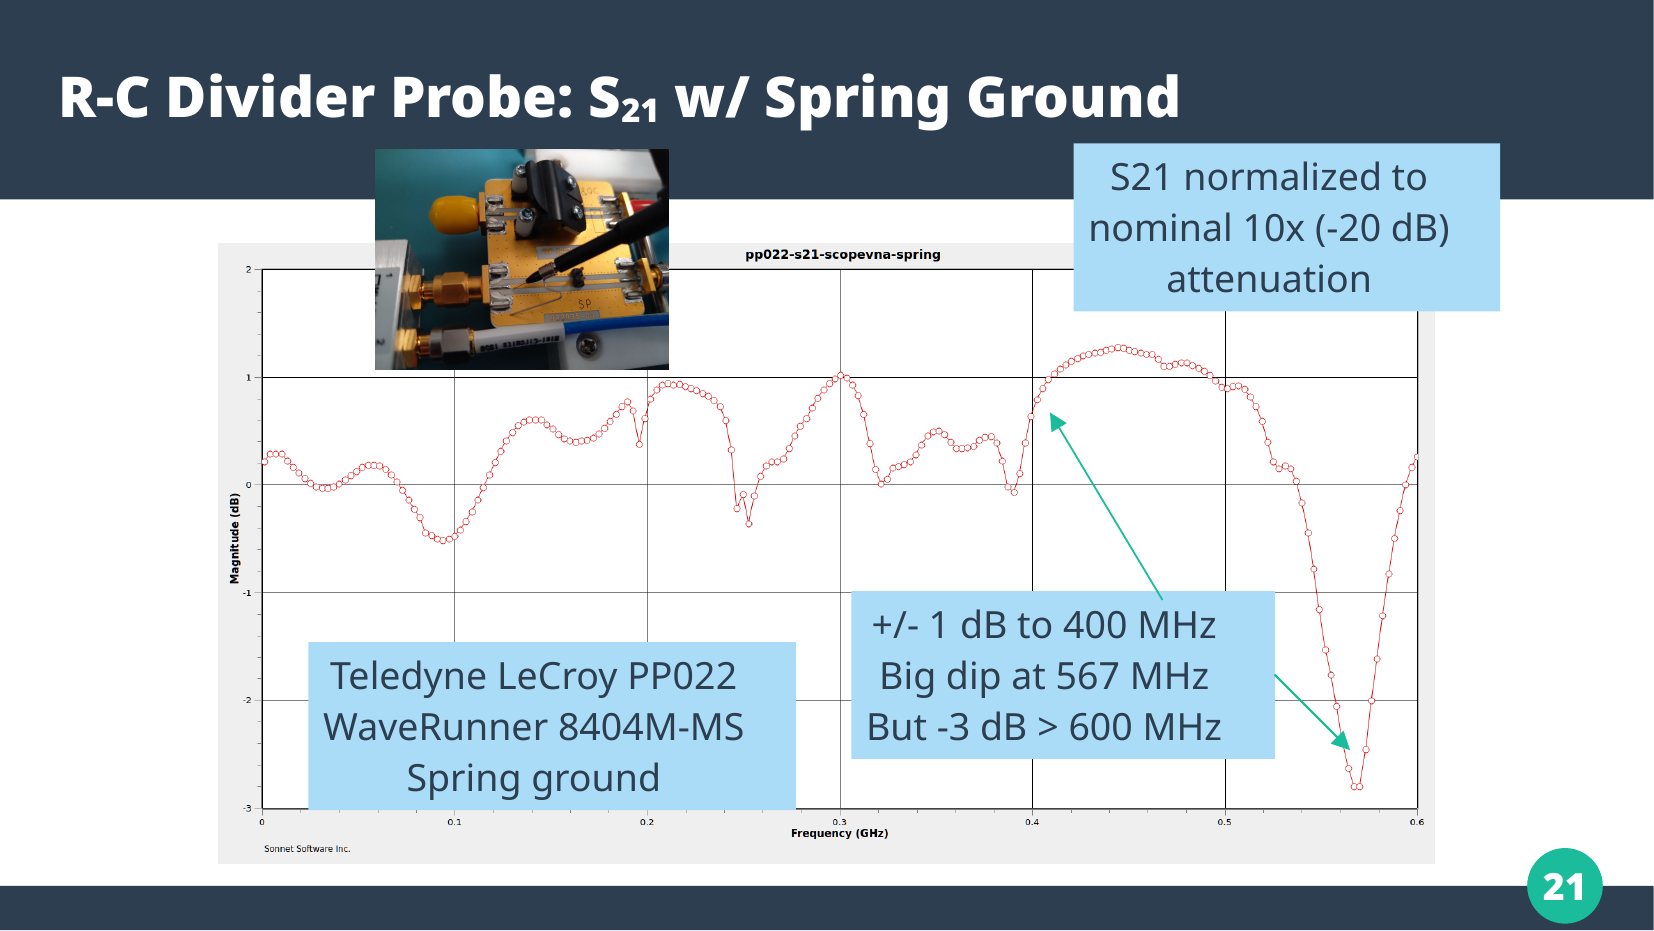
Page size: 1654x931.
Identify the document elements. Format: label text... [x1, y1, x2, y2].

text_box +/- 1 dB to 400 MHz Big dip at 567 MHz But -3 dB > 600 MHz [851, 600, 1276, 751]
text_box Teledyne LeCroy PP022 WaveRunner 8404M-MS Spring ground [308, 653, 796, 799]
title R-C Divider Probe: S21 w/ Spring Ground [59, 37, 1595, 155]
text_box S21 normalized to nominal 10x (-20 dB) attenuation [1073, 154, 1501, 301]
picture [218, 149, 1435, 864]
